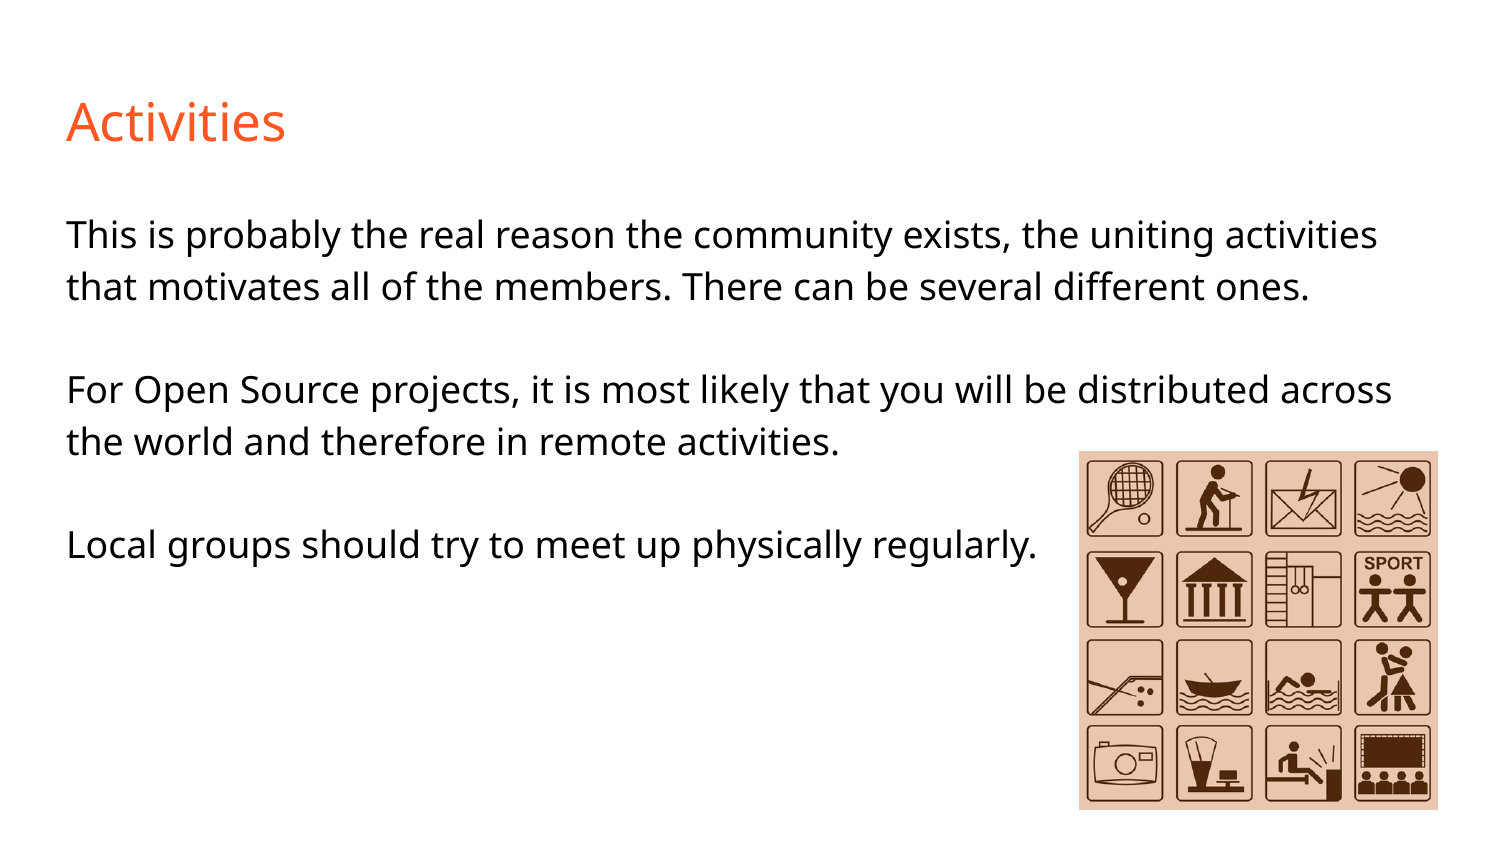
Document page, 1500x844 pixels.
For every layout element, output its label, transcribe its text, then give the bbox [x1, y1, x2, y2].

picture [1079, 451, 1438, 810]
title Activities [51, 72, 1449, 167]
list This is probably the real reason the community exists, the uniting activities that motivates all of the members. There can be several different ones. For Open Source projects, it is most likely that you will be distributed across the world and therefore in remote activities. Local groups should try to meet up physically regularly. [51, 189, 1449, 750]
